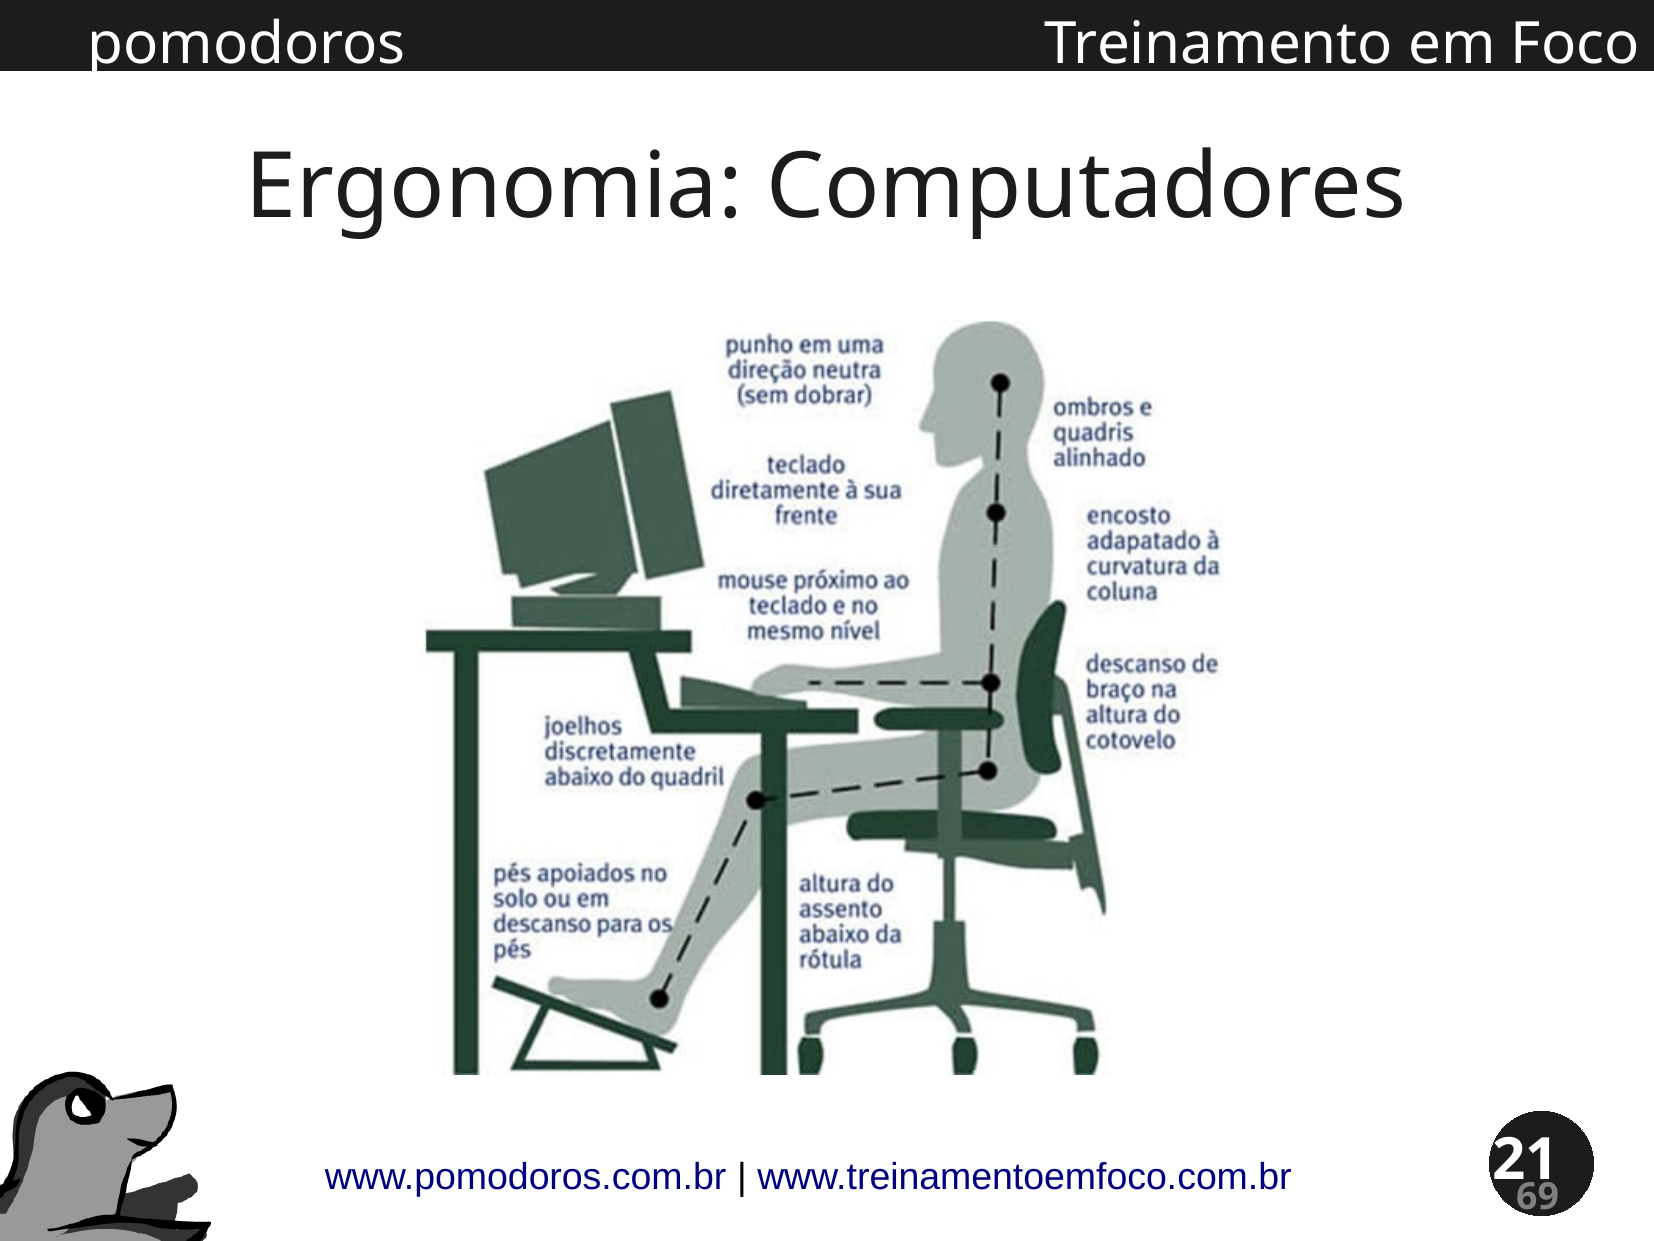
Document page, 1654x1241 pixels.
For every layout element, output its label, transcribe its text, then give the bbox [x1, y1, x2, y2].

title Ergonomia: Computadores [82, 78, 1571, 287]
picture [0, 320, 1418, 1241]
